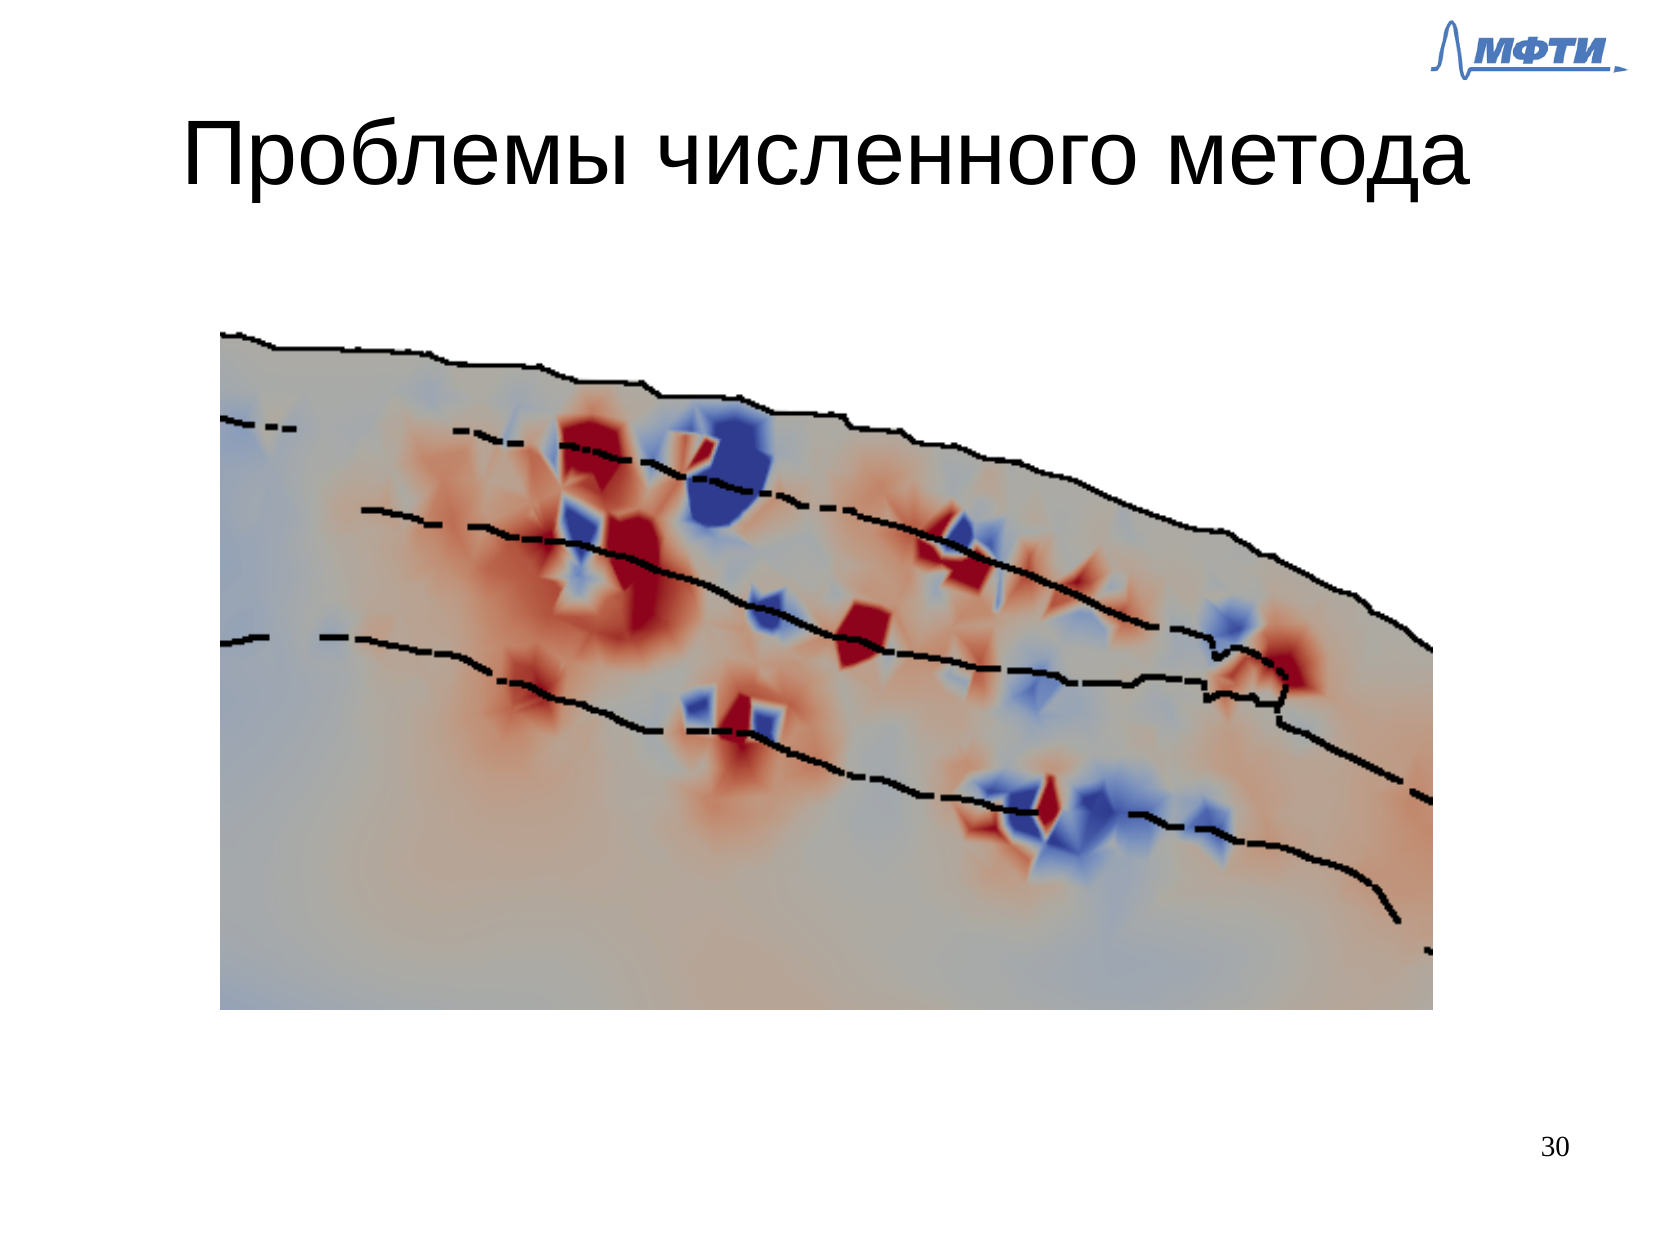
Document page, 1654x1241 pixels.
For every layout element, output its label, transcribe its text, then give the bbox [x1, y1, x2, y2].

title Проблемы численного метода [82, 49, 1571, 257]
picture [0, 0, 1654, 1241]
